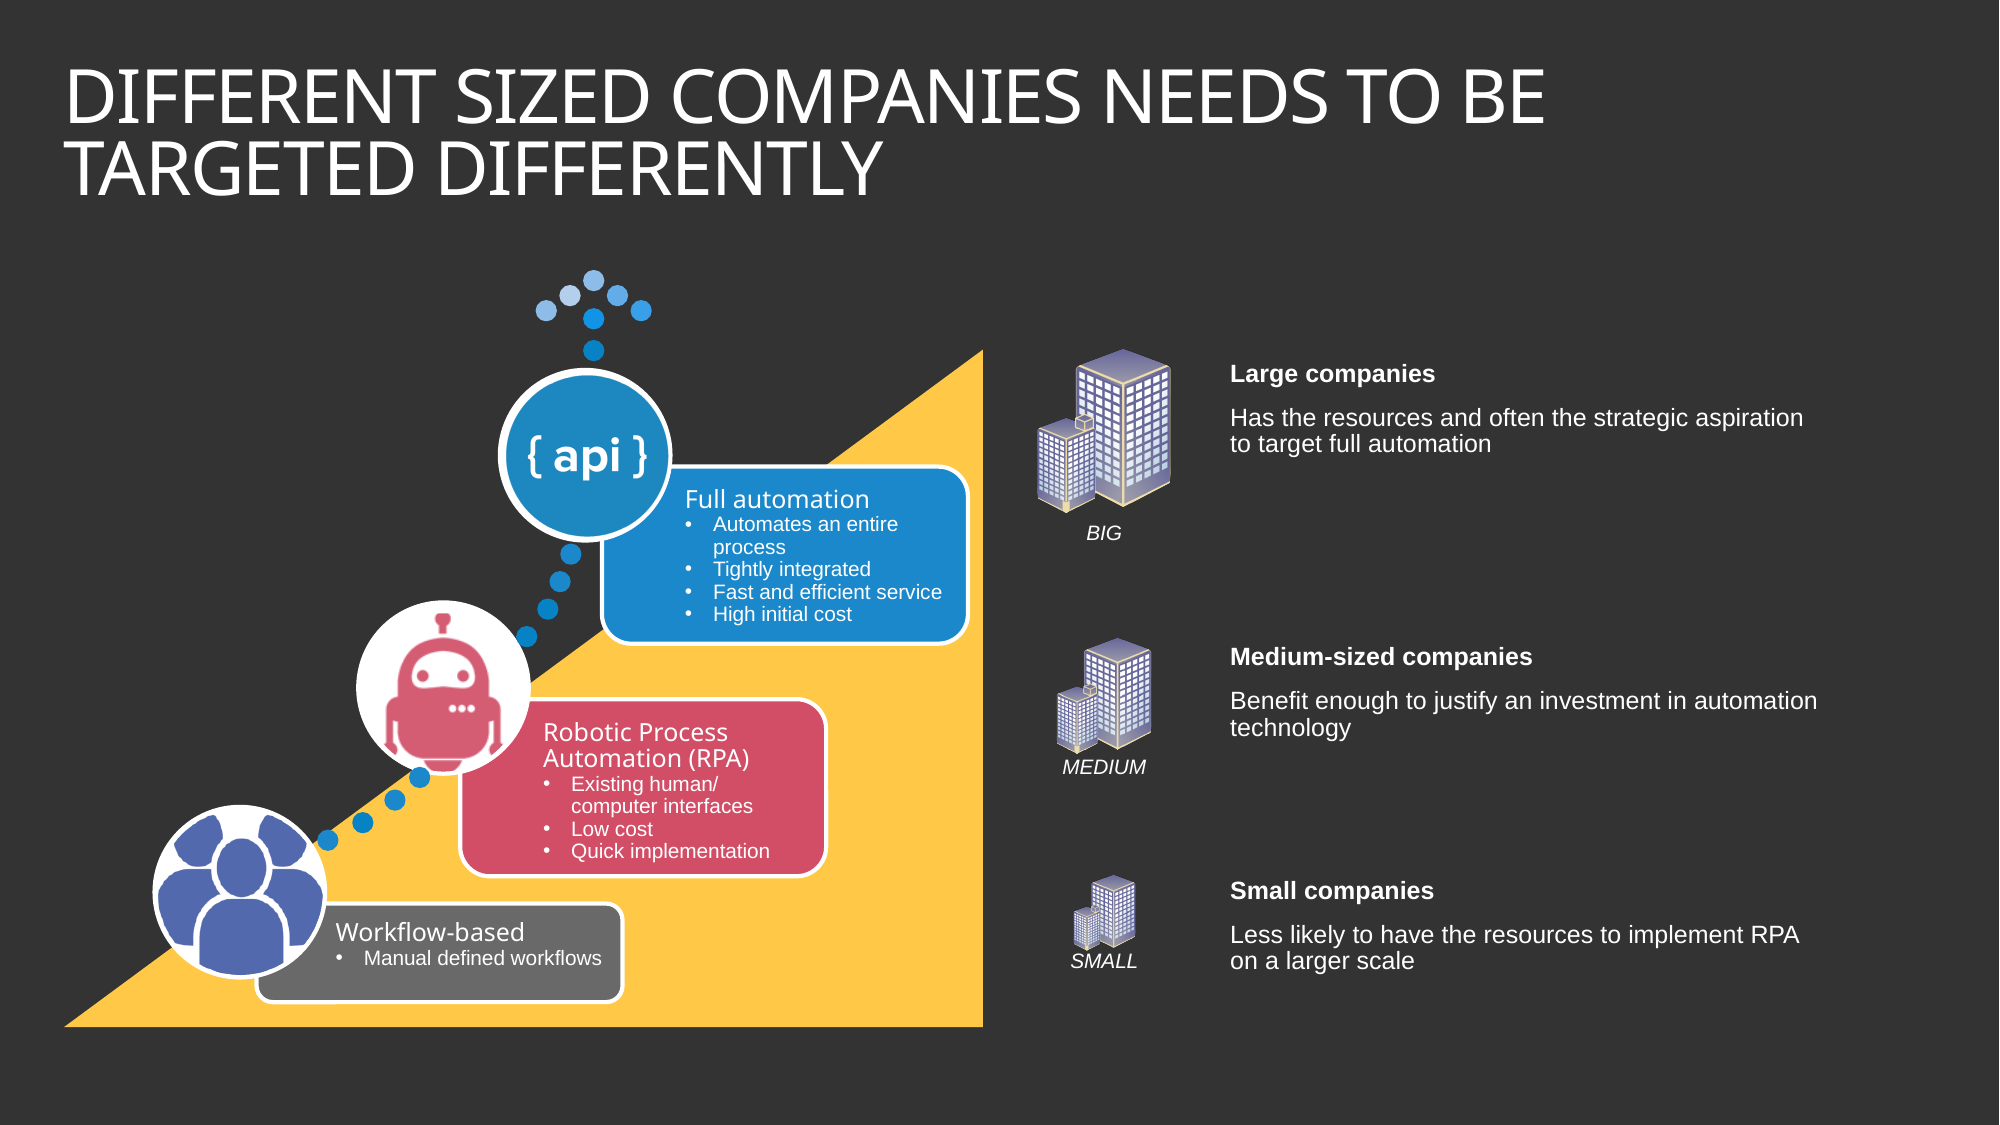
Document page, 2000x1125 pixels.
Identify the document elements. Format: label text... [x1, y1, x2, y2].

text_box [537, 302, 555, 320]
picture [1024, 348, 1184, 512]
text_box Small companies Less likely to have the resources to implement RPA on a larger scale [1215, 870, 1846, 983]
text_box [539, 600, 557, 618]
text_box Large companies Has the resources and often the strategic aspiration to target full automation [1215, 353, 1846, 494]
text_box [585, 272, 603, 290]
text_box [608, 287, 626, 305]
picture [1067, 874, 1142, 940]
text_box [476, 342, 699, 567]
text_box Workflow-based Manual defined workflows [256, 903, 623, 1003]
text_box [64, 553, 983, 1028]
text_box [825, 349, 983, 512]
text_box [561, 287, 579, 305]
text_box Robotic Process Automation (RPA) Existing human/ computer interfaces Low cost Quick implementation [460, 699, 827, 877]
text_box Full automation Automates an entire process Tightly integrated Fast and efficient service High initial cost [601, 466, 968, 644]
text_box [632, 302, 650, 320]
text_box [551, 573, 569, 591]
text_box SMALL [965, 940, 1215, 981]
text_box Medium-sized companies Benefit enough to justify an investment in automation technology [1215, 636, 1846, 750]
text_box MEDIUM [965, 746, 1244, 787]
text_box [585, 310, 603, 328]
text_box [518, 628, 536, 646]
title Different sized companies needs to be targeted differently [64, 60, 1846, 203]
text_box BIG [965, 512, 1244, 553]
picture [1047, 637, 1161, 746]
